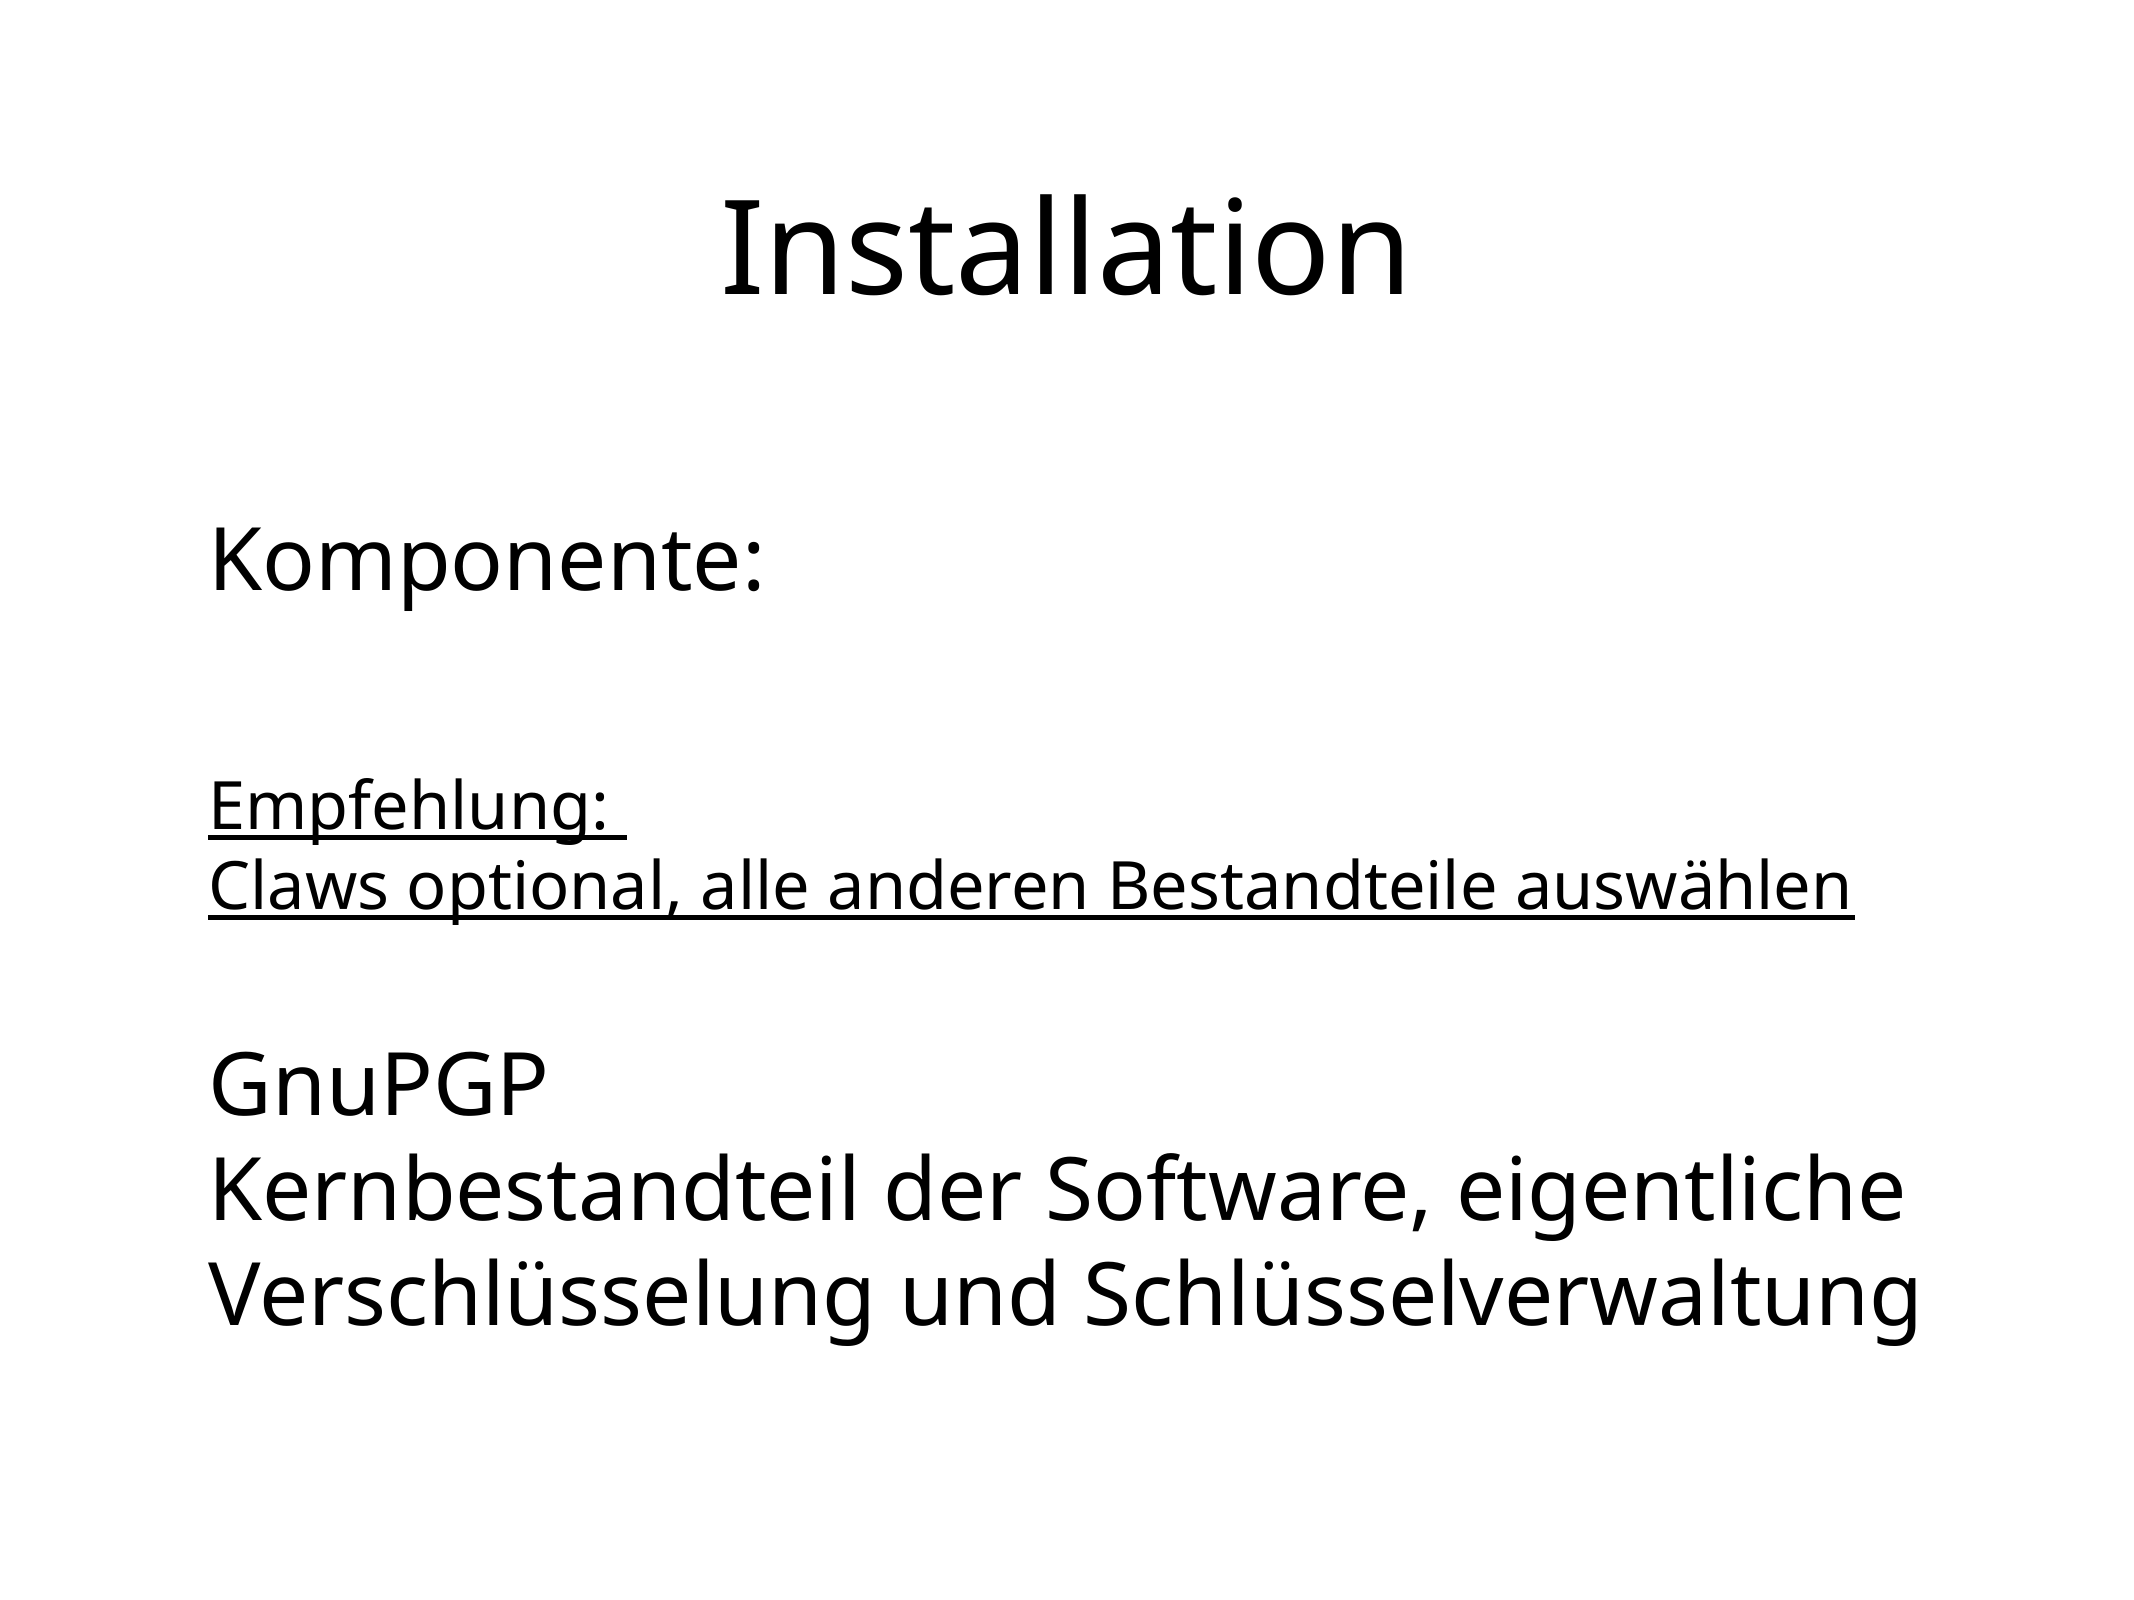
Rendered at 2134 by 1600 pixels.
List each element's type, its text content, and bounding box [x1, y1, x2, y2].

title Installation [208, 41, 1925, 442]
list Komponente: Empfehlung: Claws optional, alle anderen Bestandteile auswählen GnuPGP Kernbestandteil der Software, eigentliche Verschlüsselung und Schlüsselverwaltung [208, 454, 1925, 1392]
